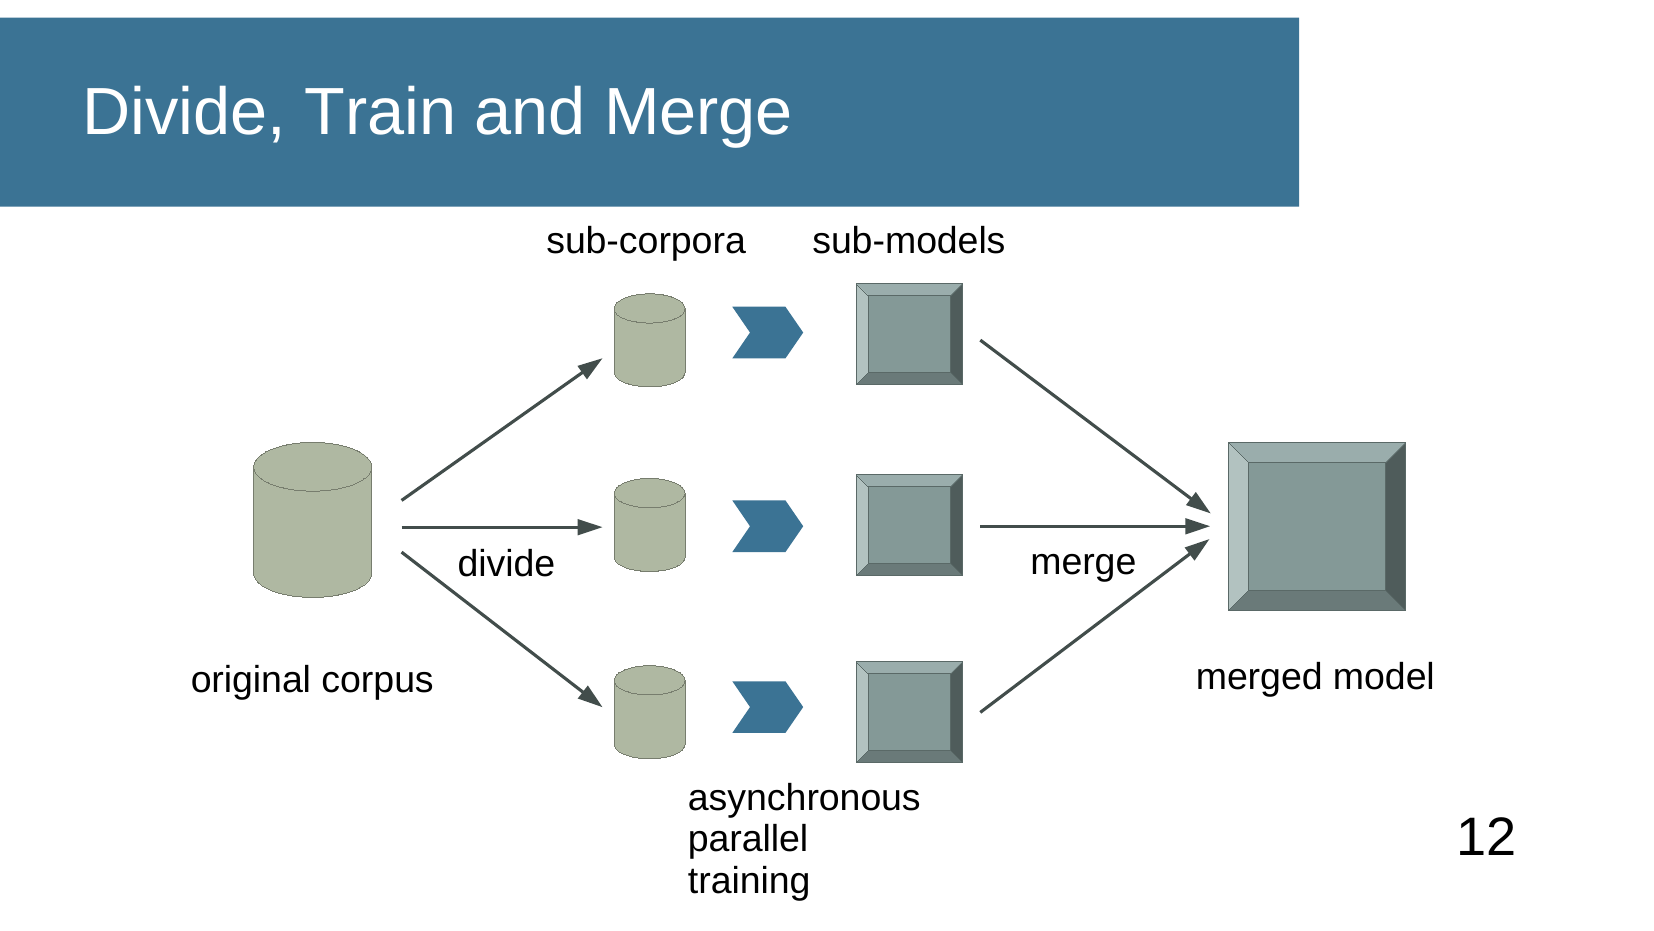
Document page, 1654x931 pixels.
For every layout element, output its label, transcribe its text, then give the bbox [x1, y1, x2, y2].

text_box merged model [1181, 649, 1450, 711]
text_box [614, 478, 686, 572]
text_box [857, 661, 963, 763]
text_box asynchronous parallel training [673, 769, 936, 910]
text_box sub-corpora [531, 212, 761, 275]
text_box merge [1015, 533, 1152, 591]
text_box original corpus [176, 652, 449, 709]
text_box divide [442, 535, 571, 593]
text_box [1229, 442, 1406, 611]
text_box [732, 681, 804, 733]
title Divide, Train and Merge [82, 35, 1234, 189]
text_box [614, 293, 686, 387]
text_box [614, 665, 686, 759]
text_box [857, 474, 963, 576]
text_box [253, 442, 372, 598]
text_box sub-models [797, 212, 1021, 275]
text_box [732, 500, 804, 553]
text_box [857, 283, 963, 385]
text_box [732, 306, 804, 359]
